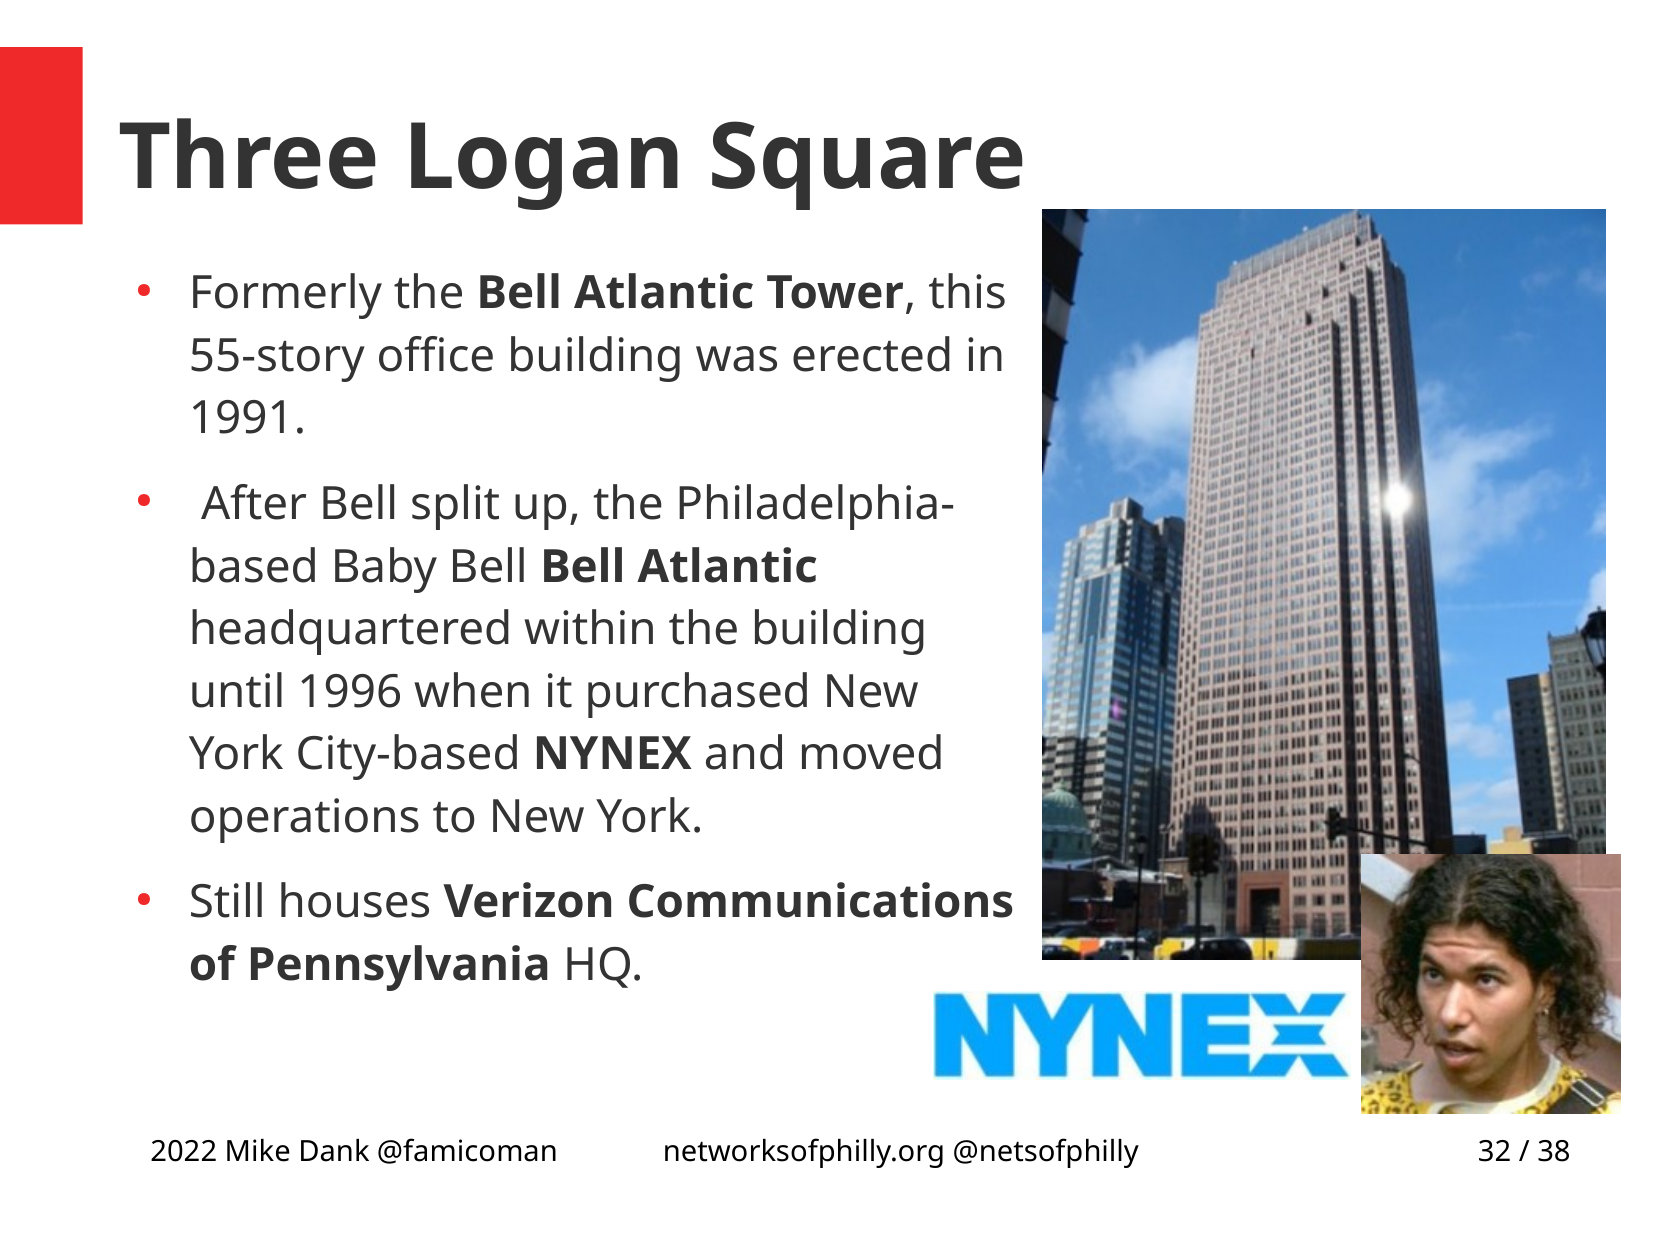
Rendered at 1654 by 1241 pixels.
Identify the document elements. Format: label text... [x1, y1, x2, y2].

picture [933, 991, 1351, 1081]
title Three Logan Square [118, 49, 1571, 257]
list Formerly the Bell Atlantic Tower, this 55-story office building was erected in 1991. After Bell split up, the Philadelphia-based Baby Bell Bell Atlantic headquartered within the building until 1996 when it purchased New York City-based NYNEX and moved operations to New York. Still houses Verizon Communications of Pennsylvania HQ. [118, 259, 1021, 980]
picture [1042, 209, 1621, 1114]
